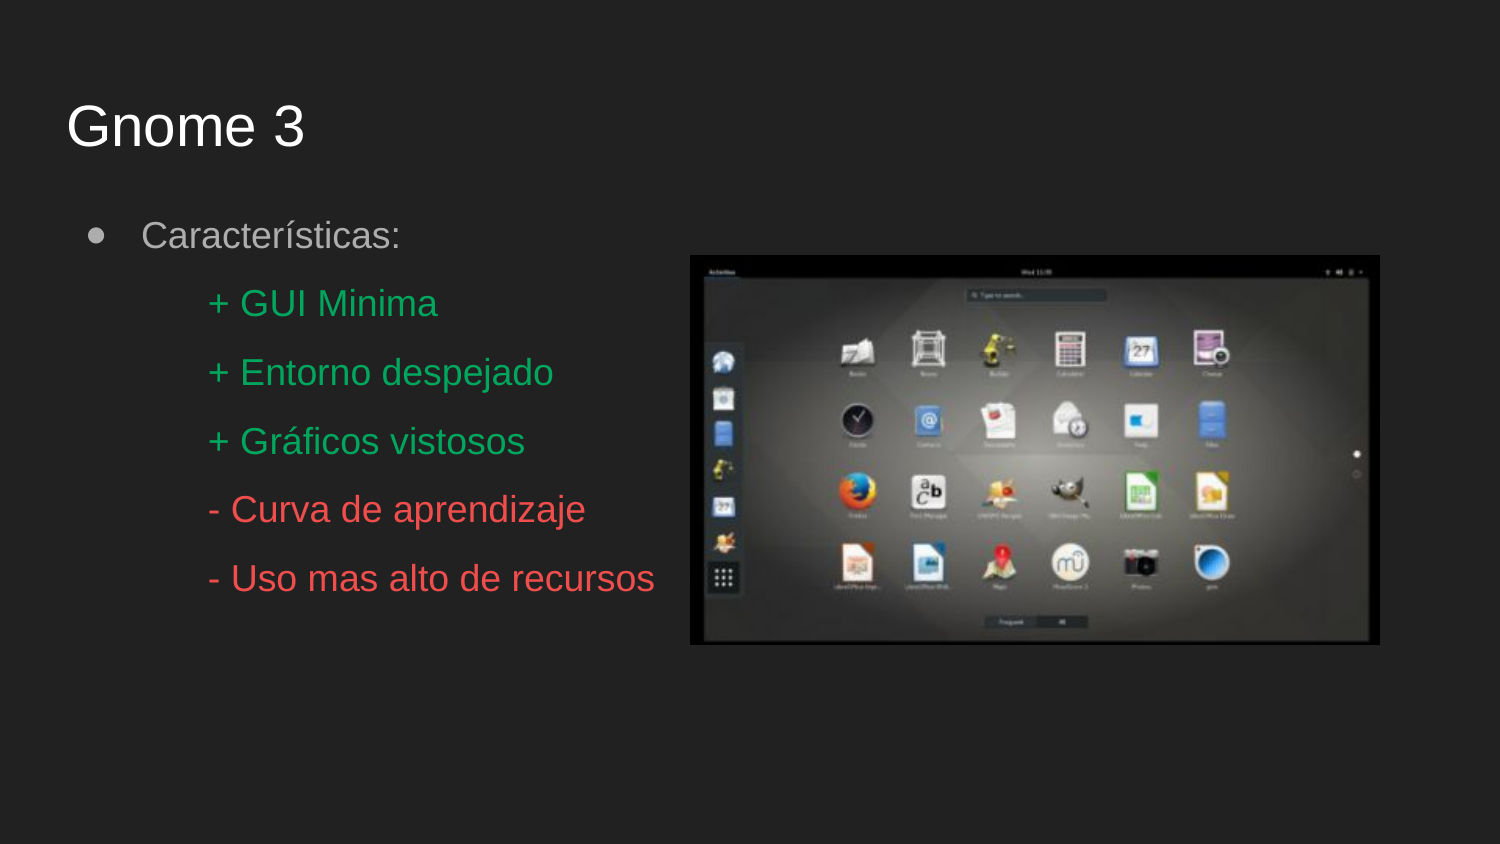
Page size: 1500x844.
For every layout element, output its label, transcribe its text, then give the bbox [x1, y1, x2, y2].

title Gnome 3 [51, 72, 1449, 167]
picture [690, 255, 1381, 645]
list Características: + GUI Minima + Entorno despejado + Gráficos vistosos - Curva de aprendizaje - Uso mas alto de recursos [51, 189, 916, 750]
